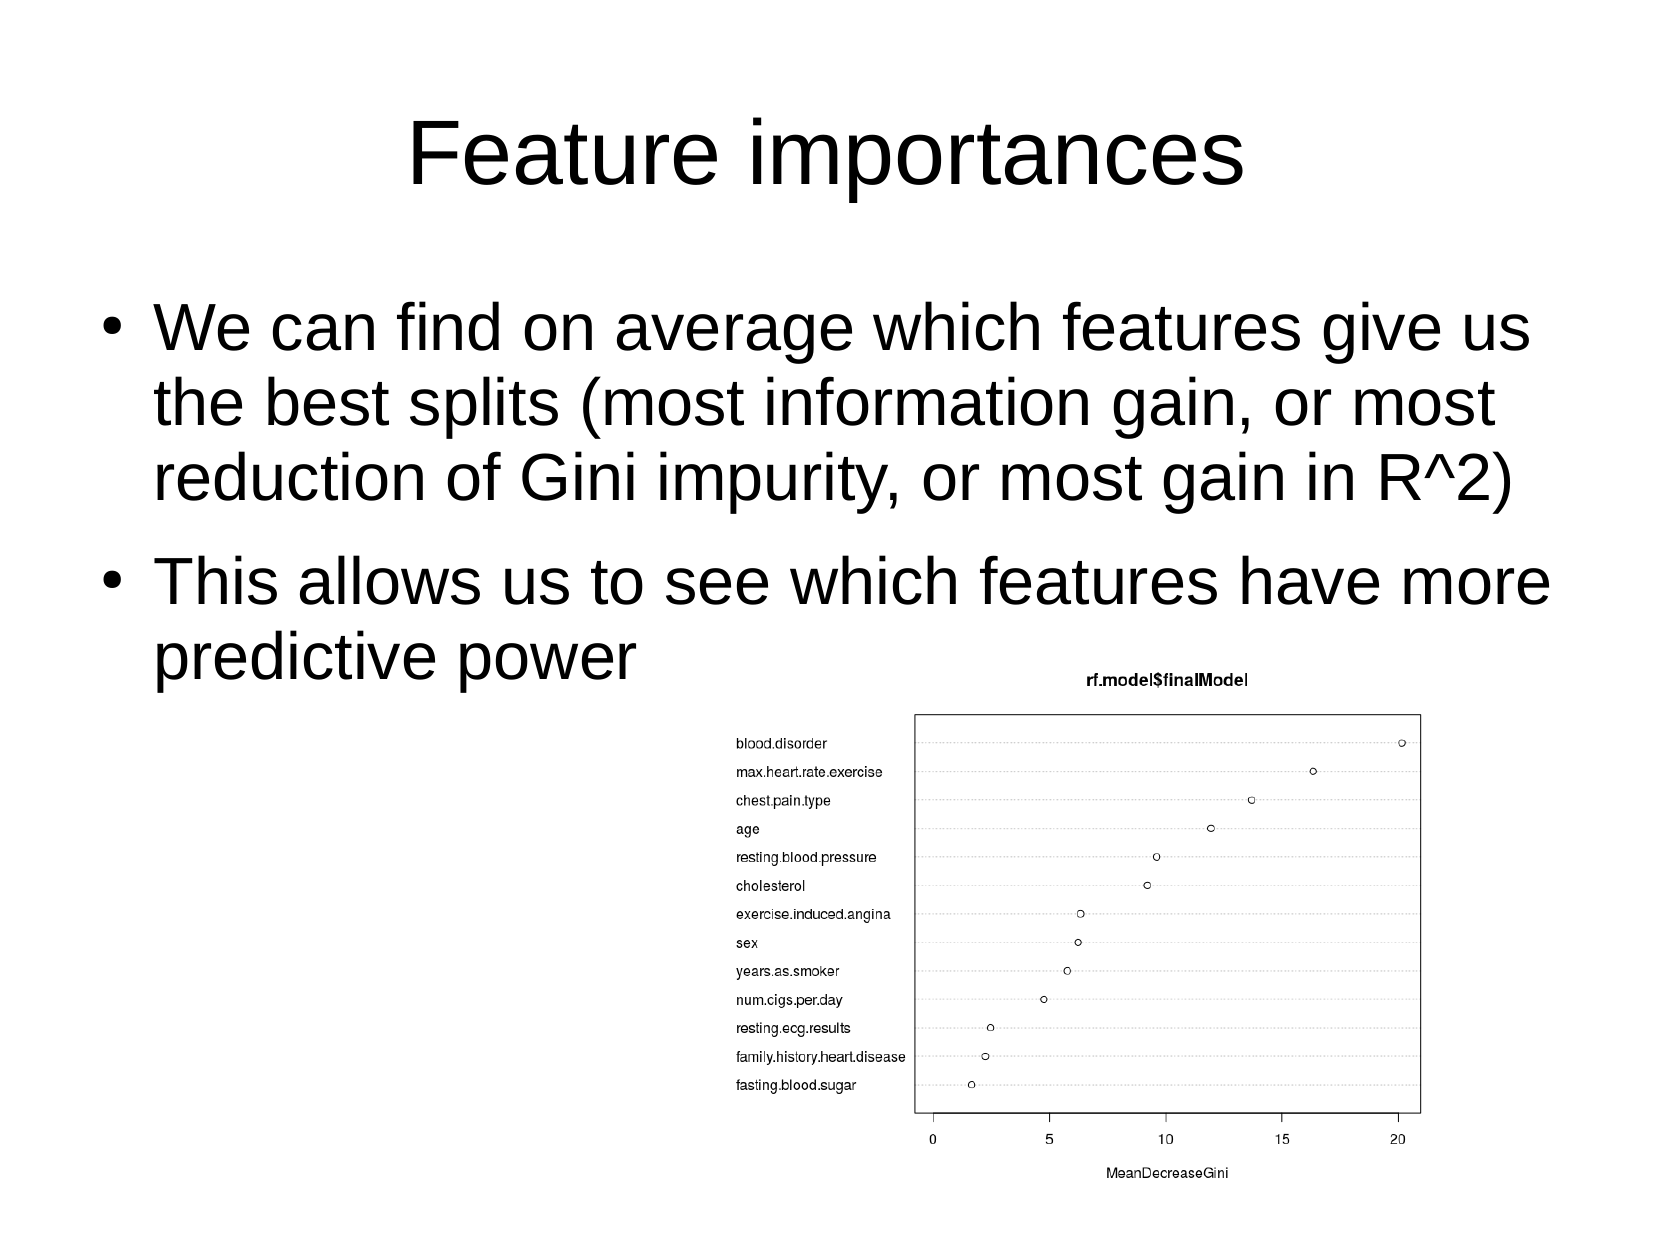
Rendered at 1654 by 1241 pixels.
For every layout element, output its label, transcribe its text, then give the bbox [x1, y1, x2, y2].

picture [700, 644, 1456, 1201]
title Feature importances [82, 49, 1571, 257]
list We can find on average which features give us the best splits (most information gain, or most reduction of Gini impurity, or most gain in R^2) This allows us to see which features have more predictive power [82, 290, 1571, 1010]
